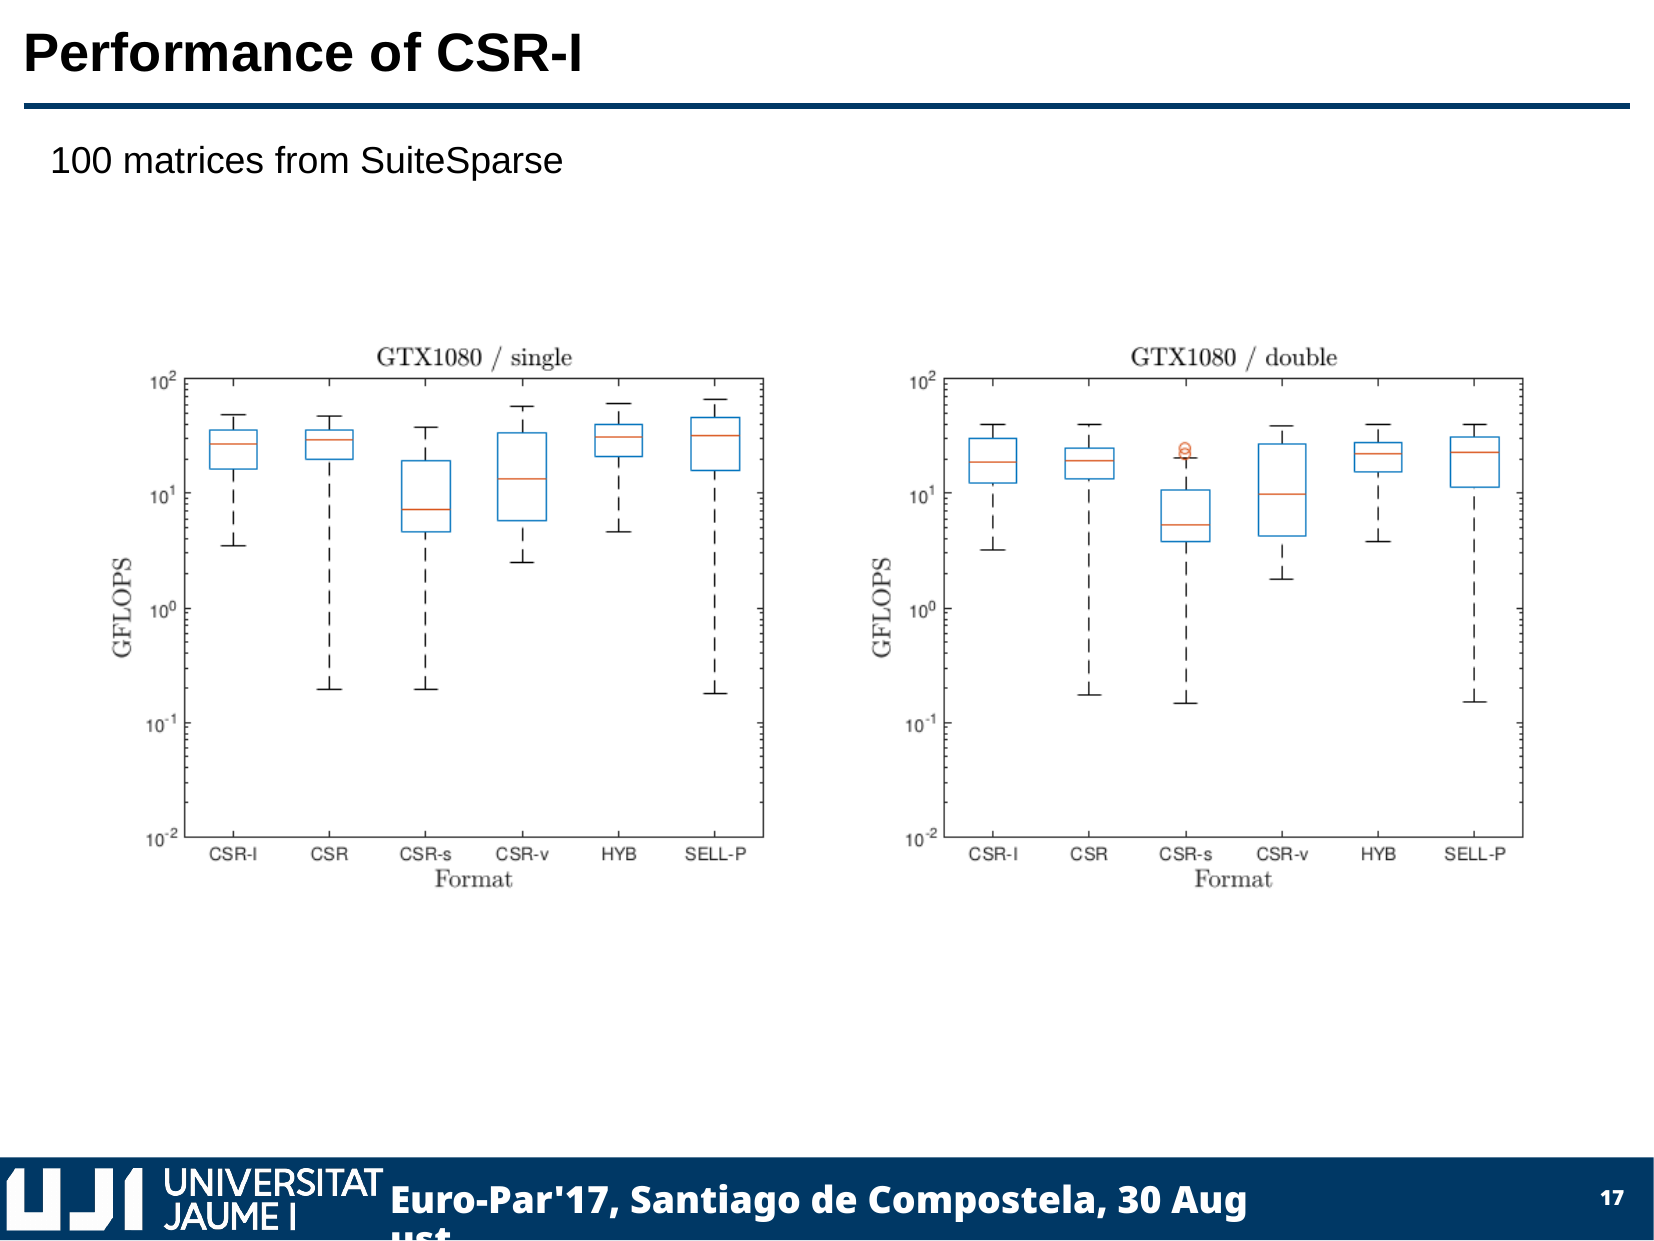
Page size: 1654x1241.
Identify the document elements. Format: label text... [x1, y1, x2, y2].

picture [0, 1158, 390, 1241]
title Performance of CSR-I [23, 0, 1630, 107]
text_box 100 matrices from SuiteSparse [35, 132, 580, 189]
picture [59, 318, 1571, 905]
